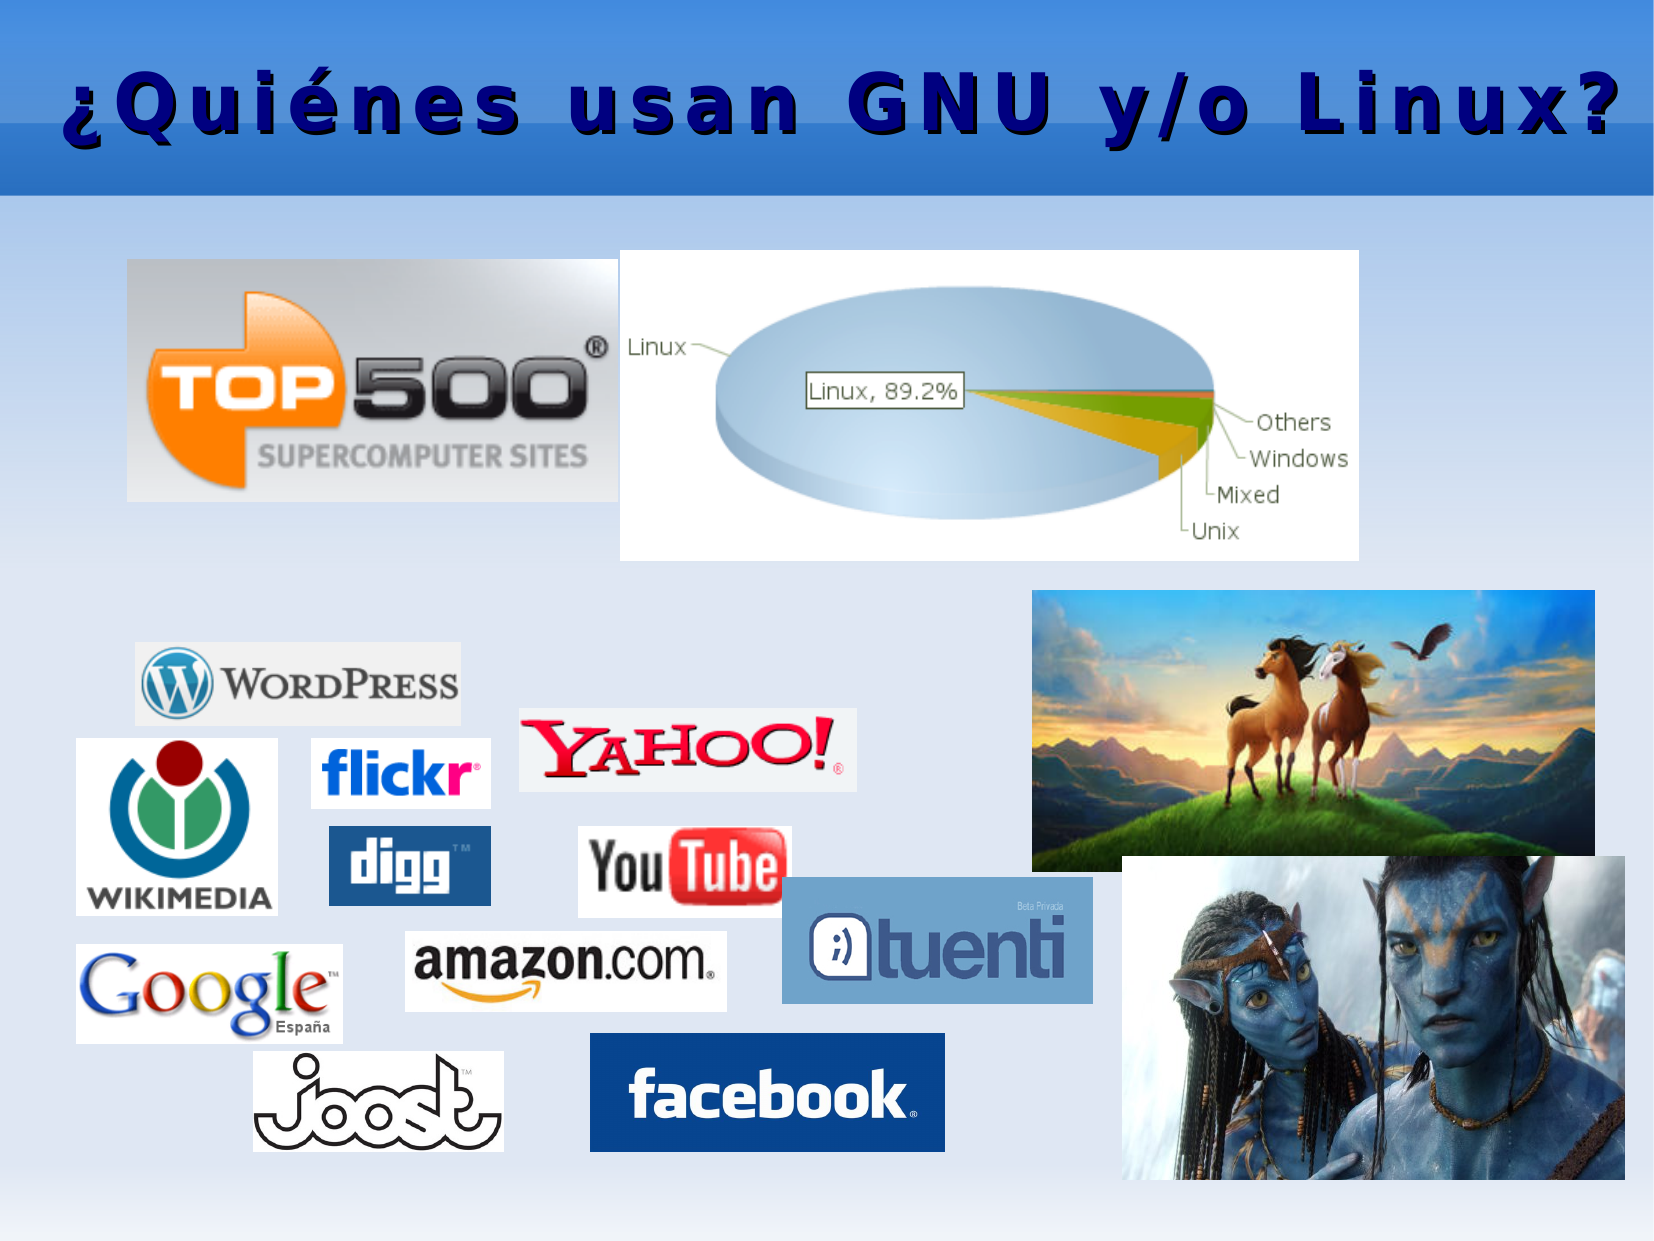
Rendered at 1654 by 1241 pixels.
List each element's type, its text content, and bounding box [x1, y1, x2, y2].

picture [0, 0, 1654, 1241]
title ¿Quiénes usan GNU y/o Linux? [59, 36, 1654, 171]
